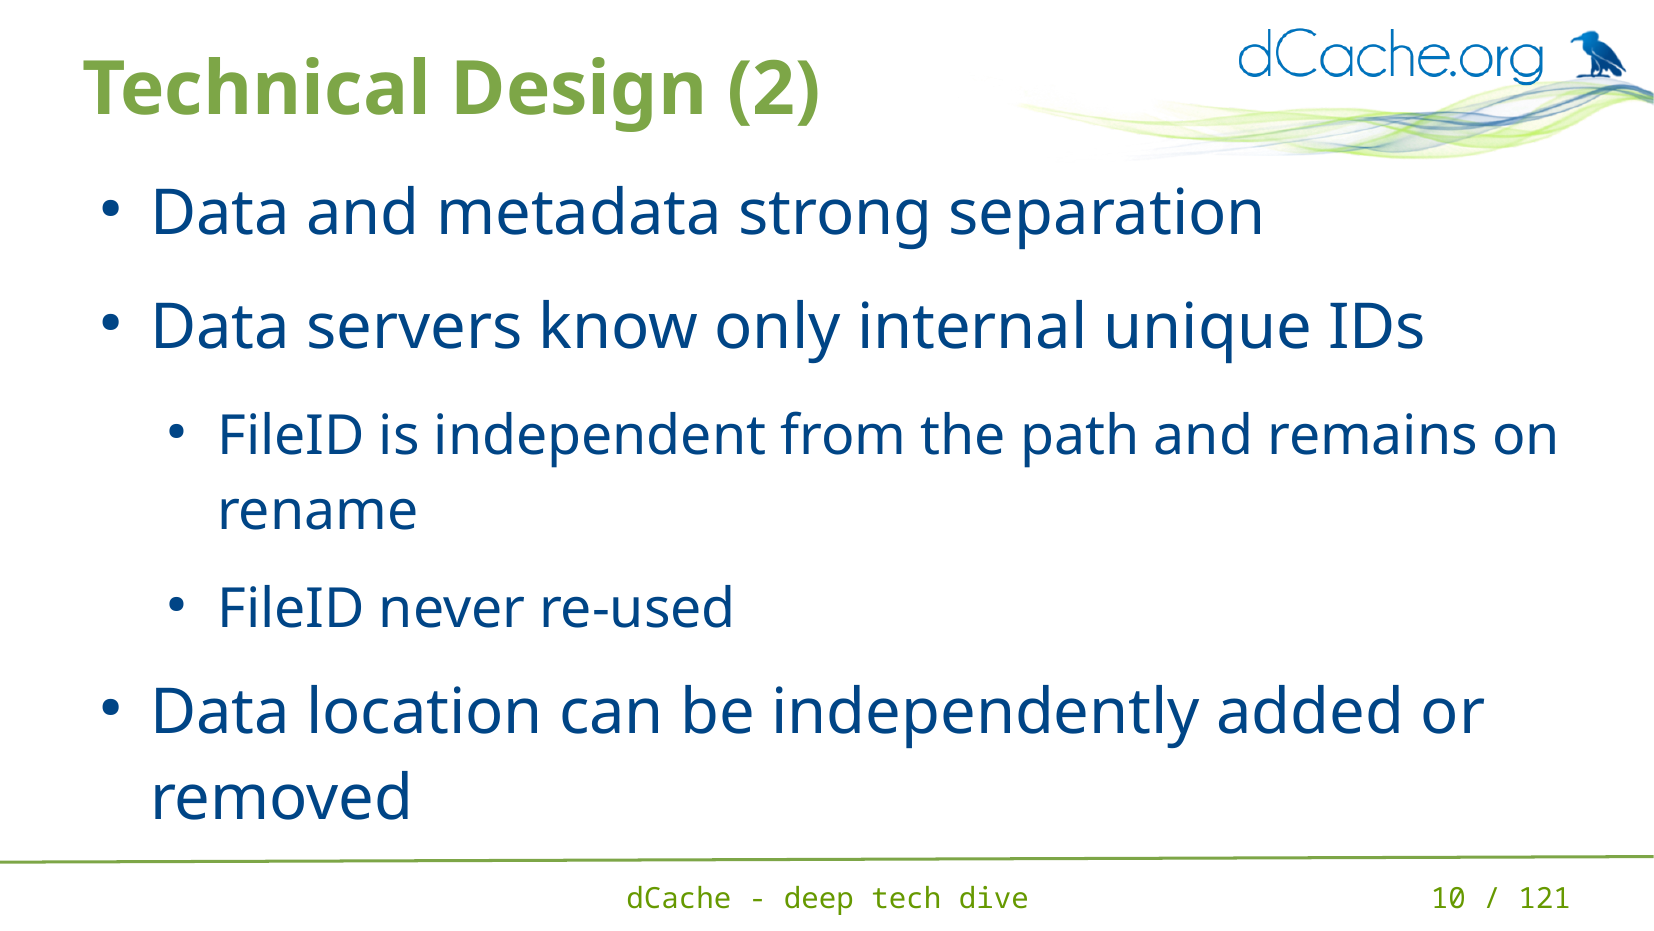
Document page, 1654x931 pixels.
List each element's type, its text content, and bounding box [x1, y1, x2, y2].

list Data and metadata strong separation Data servers know only internal unique IDs FileID is independent from the path and remains on rename FileID never re-used Data location can be independently added or removed [82, 167, 1571, 839]
title Technical Design (2) [82, 40, 1605, 131]
picture [956, 16, 1654, 169]
